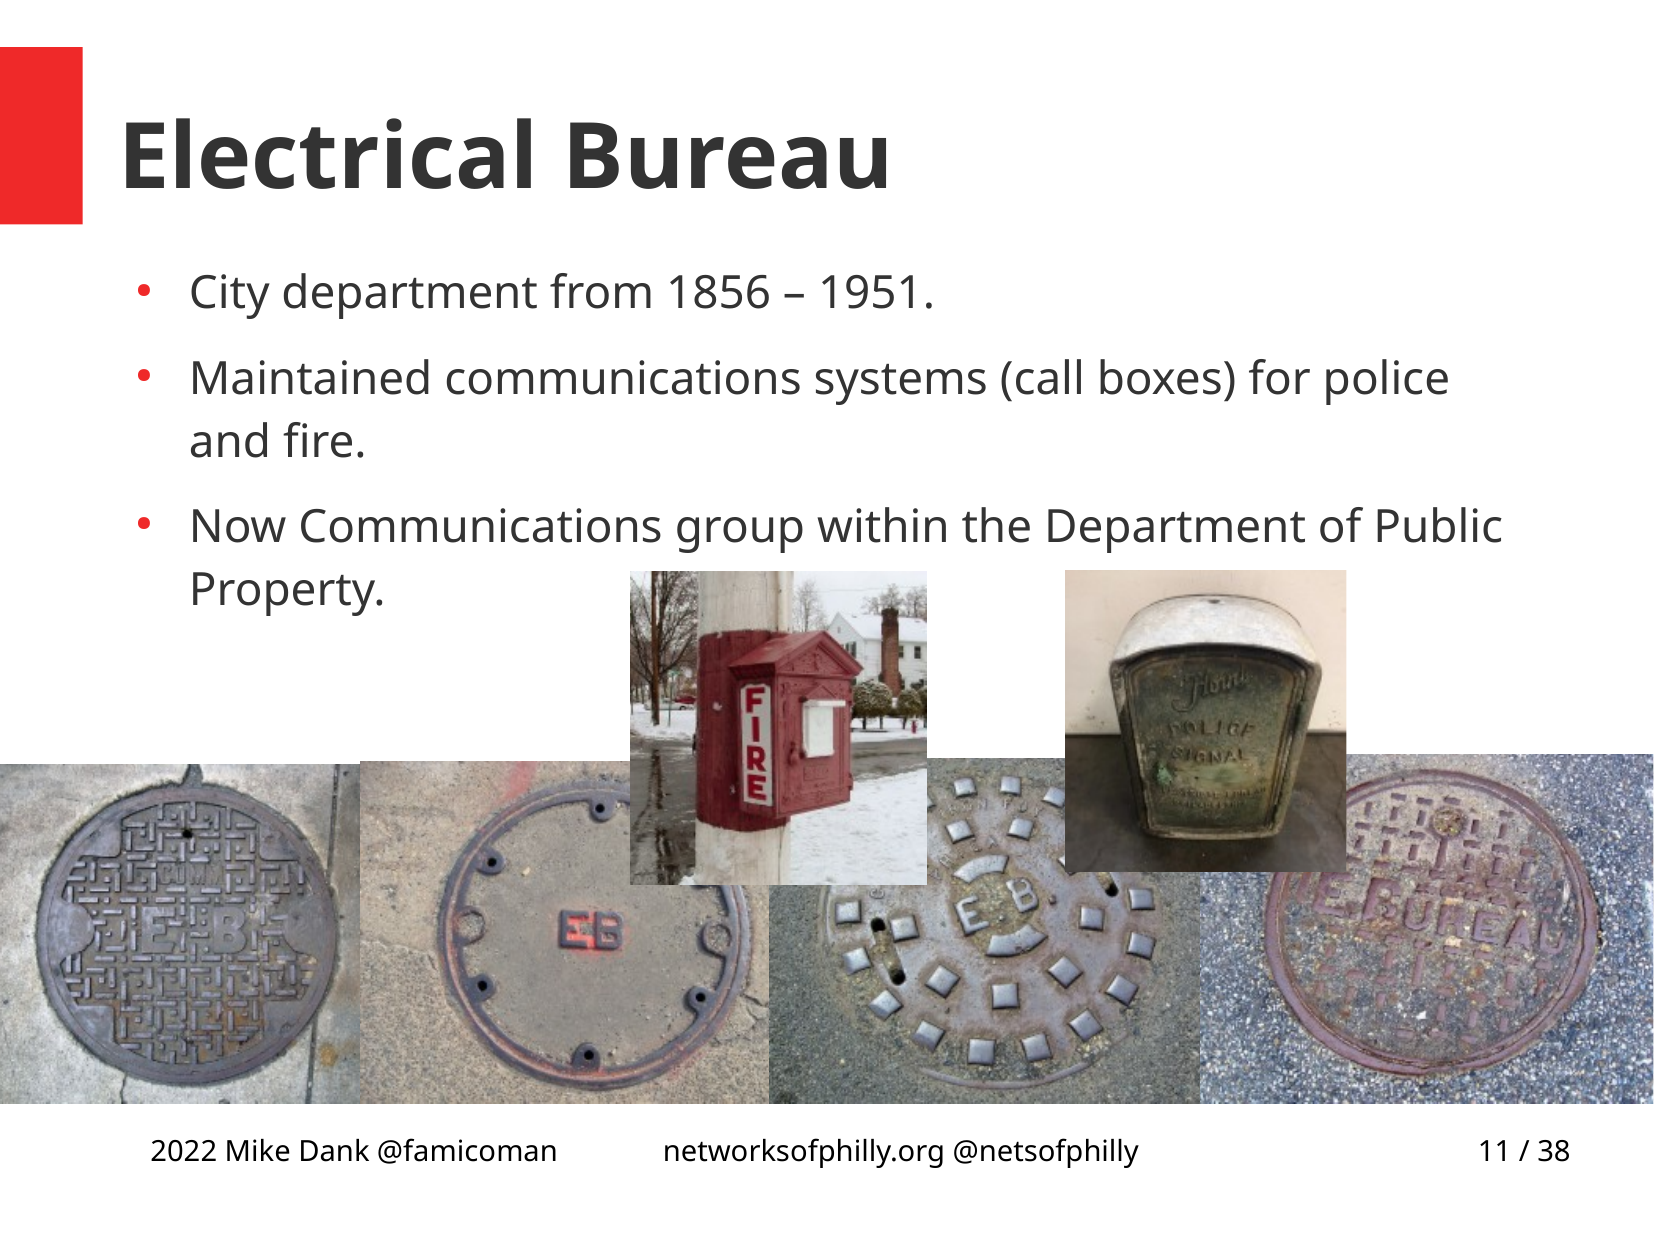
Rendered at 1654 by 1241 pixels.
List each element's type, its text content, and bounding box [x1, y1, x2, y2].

title Electrical Bureau [118, 49, 1571, 257]
picture [0, 570, 1654, 1104]
list City department from 1856 – 1951. Maintained communications systems (call boxes) for police and fire. Now Communications group within the Department of Public Property. [118, 259, 1536, 764]
